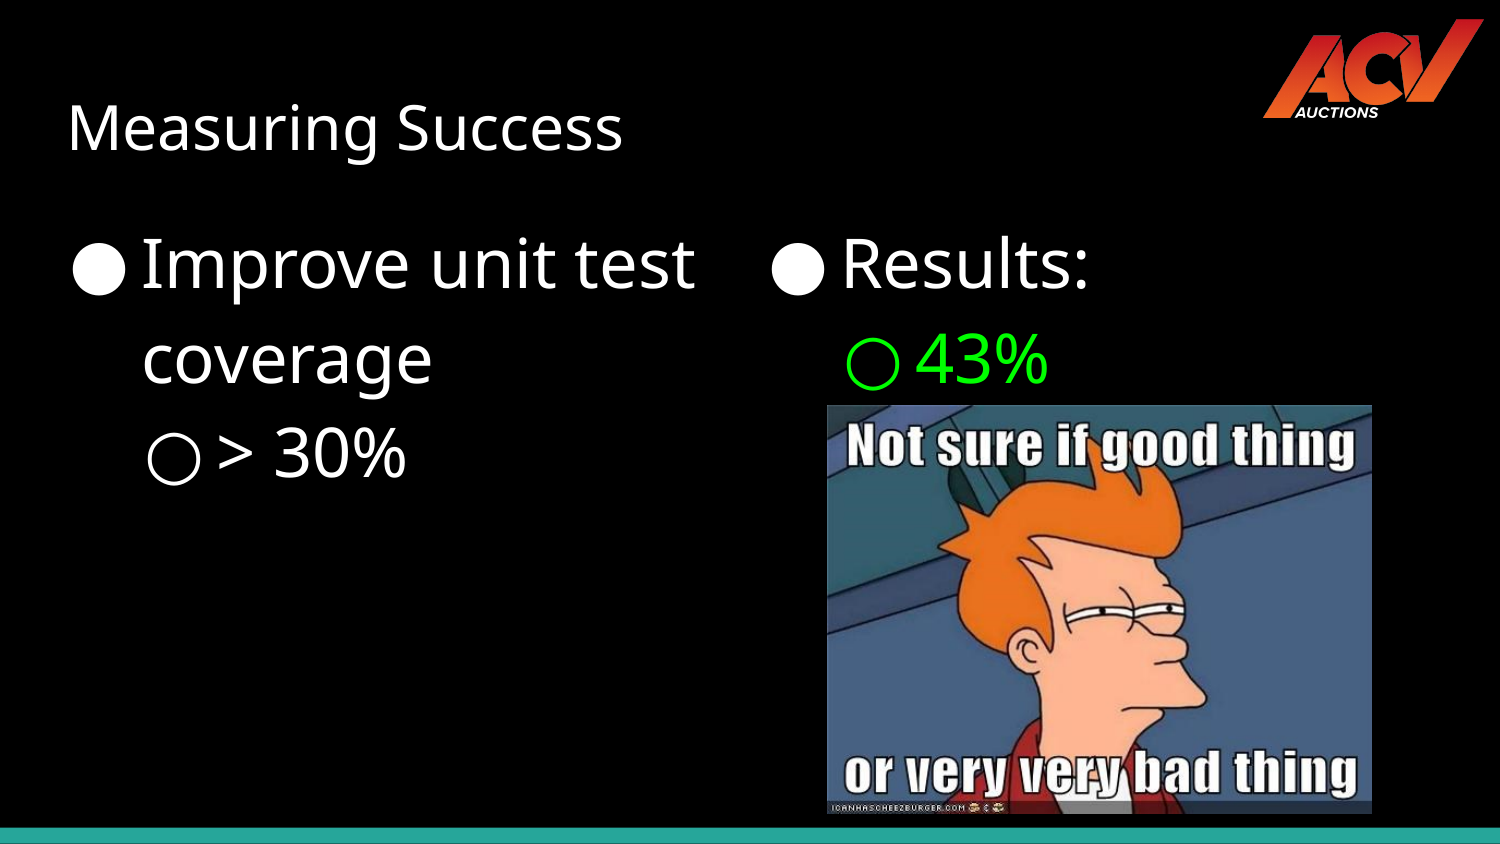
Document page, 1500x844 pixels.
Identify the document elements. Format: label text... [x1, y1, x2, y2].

picture [1262, 19, 1484, 118]
title Measuring Success [51, 72, 1449, 174]
list Results: 43% [750, 192, 1449, 815]
picture [827, 405, 1372, 815]
list Improve unit test coverage > 30% [51, 192, 750, 815]
